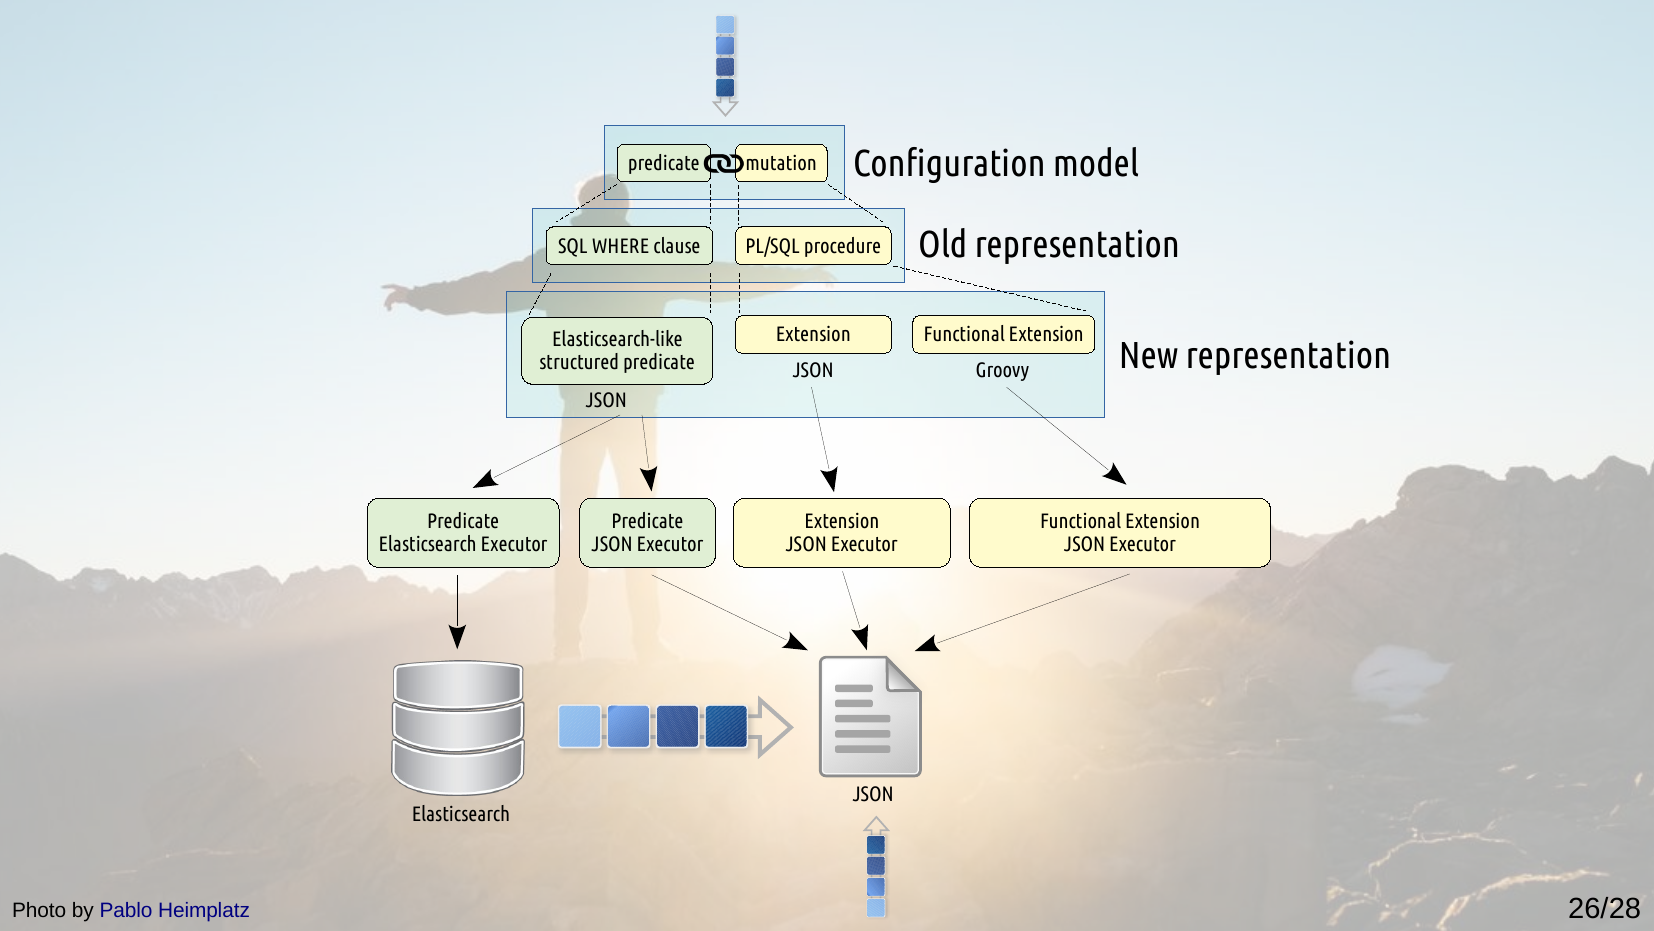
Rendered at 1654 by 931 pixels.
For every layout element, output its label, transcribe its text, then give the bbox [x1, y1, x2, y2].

text_box PL/SQL procedure [735, 226, 892, 265]
text_box Predicate Elasticsearch Executor [367, 498, 560, 568]
text_box Extension [735, 315, 892, 354]
text_box JSON [570, 380, 648, 419]
text_box Extension JSON Executor [733, 498, 951, 568]
text_box Old representation [903, 208, 1241, 280]
text_box Groovy [960, 351, 1053, 390]
text_box Configuration model [838, 113, 1191, 213]
text_box New representation [1104, 291, 1442, 419]
text_box mutation [745, 144, 828, 182]
text_box SQL WHERE clause [546, 226, 713, 265]
text_box Functional Extension [912, 315, 1095, 354]
text_box predicate [617, 144, 707, 182]
text_box JSON [777, 351, 855, 390]
text_box [506, 291, 1104, 418]
text_box [532, 208, 905, 283]
text_box Predicate JSON Executor [579, 498, 716, 568]
text_box JSON [793, 774, 953, 813]
picture [0, 0, 1654, 931]
text_box Elasticsearch-like structured predicate [521, 317, 713, 385]
text_box <number>/28 [1452, 884, 1654, 931]
text_box Photo by Pablo Heimplatz [0, 891, 541, 931]
text_box Elasticsearch [395, 795, 527, 834]
text_box [604, 125, 838, 200]
text_box Functional Extension JSON Executor [969, 498, 1271, 568]
